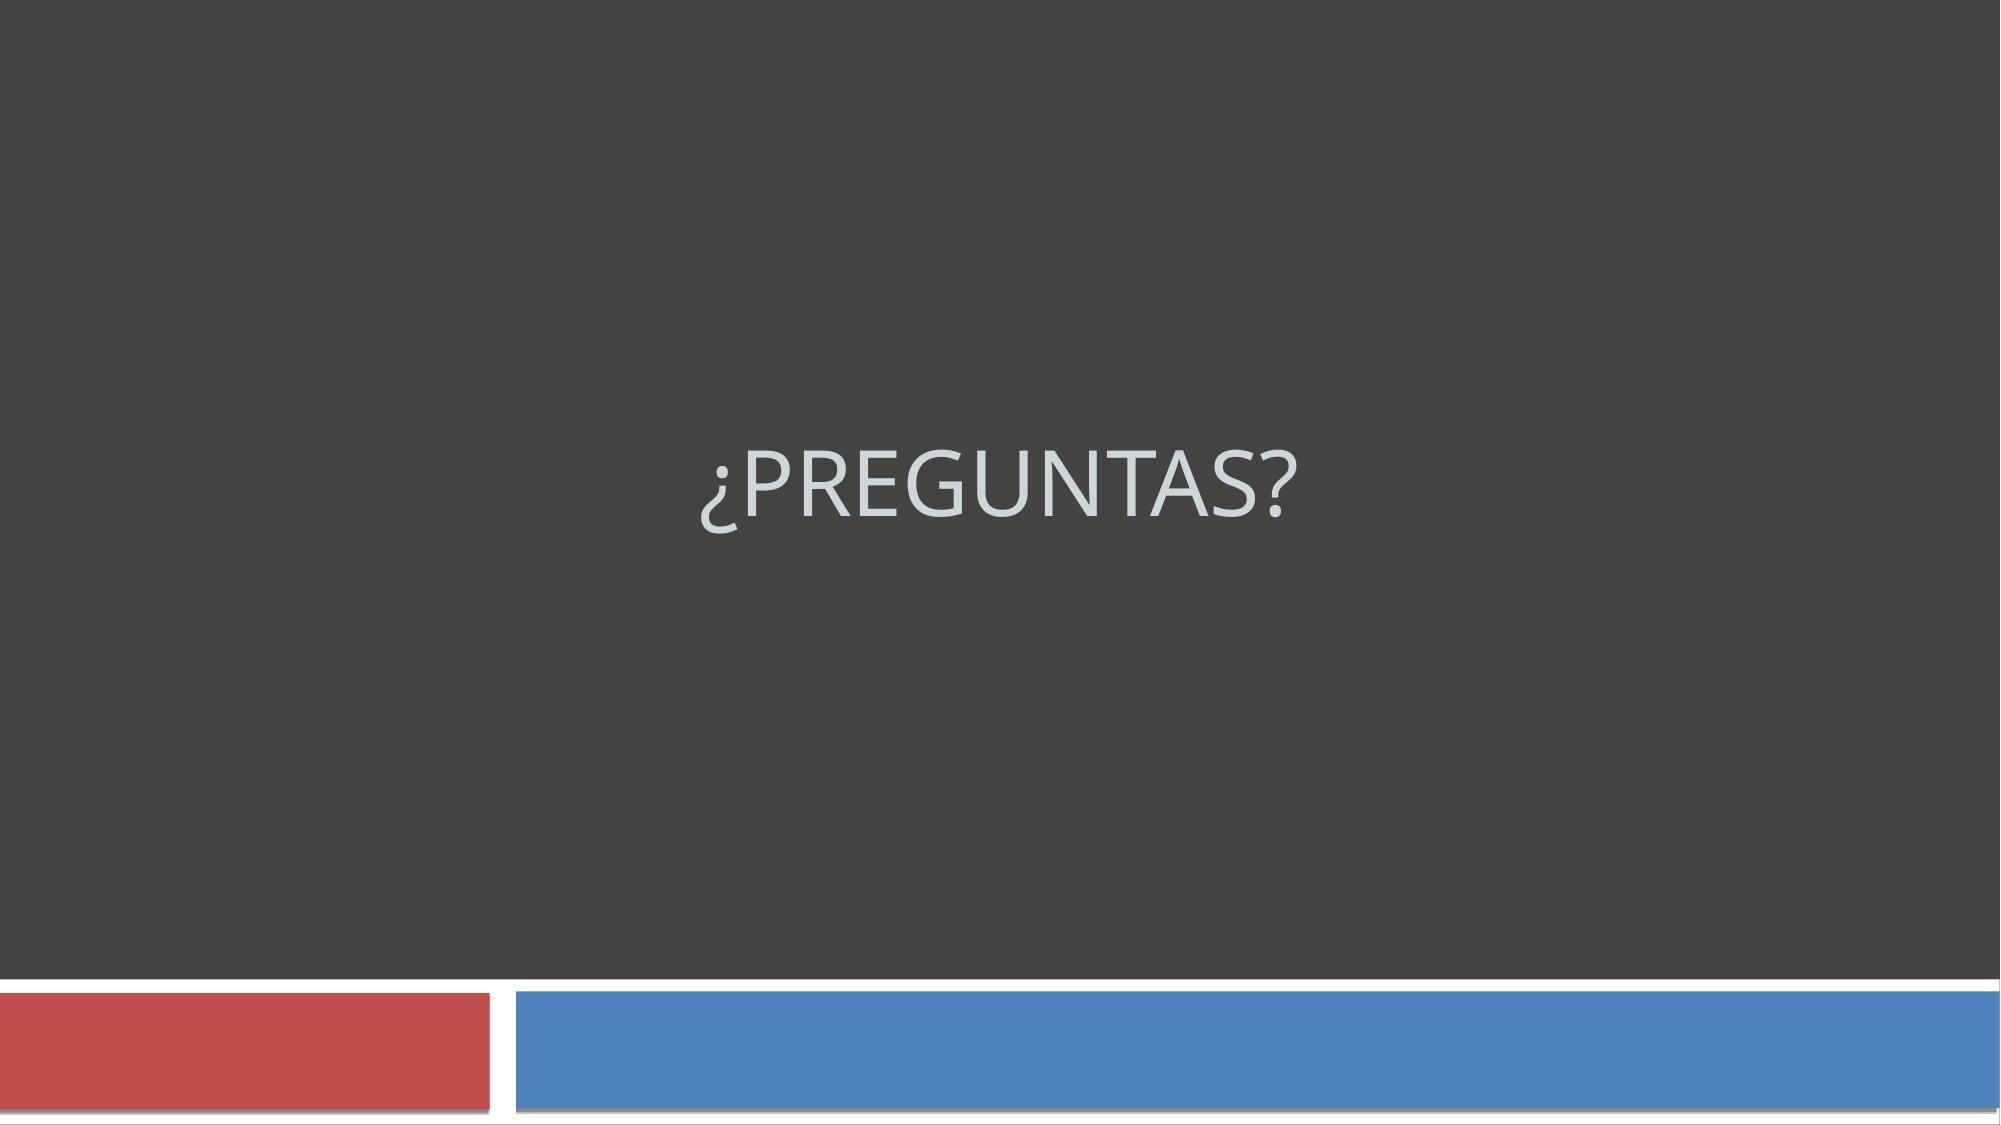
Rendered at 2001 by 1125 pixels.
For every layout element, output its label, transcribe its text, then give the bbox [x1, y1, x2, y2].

text_box ¿Preguntas? [99, 44, 1900, 916]
